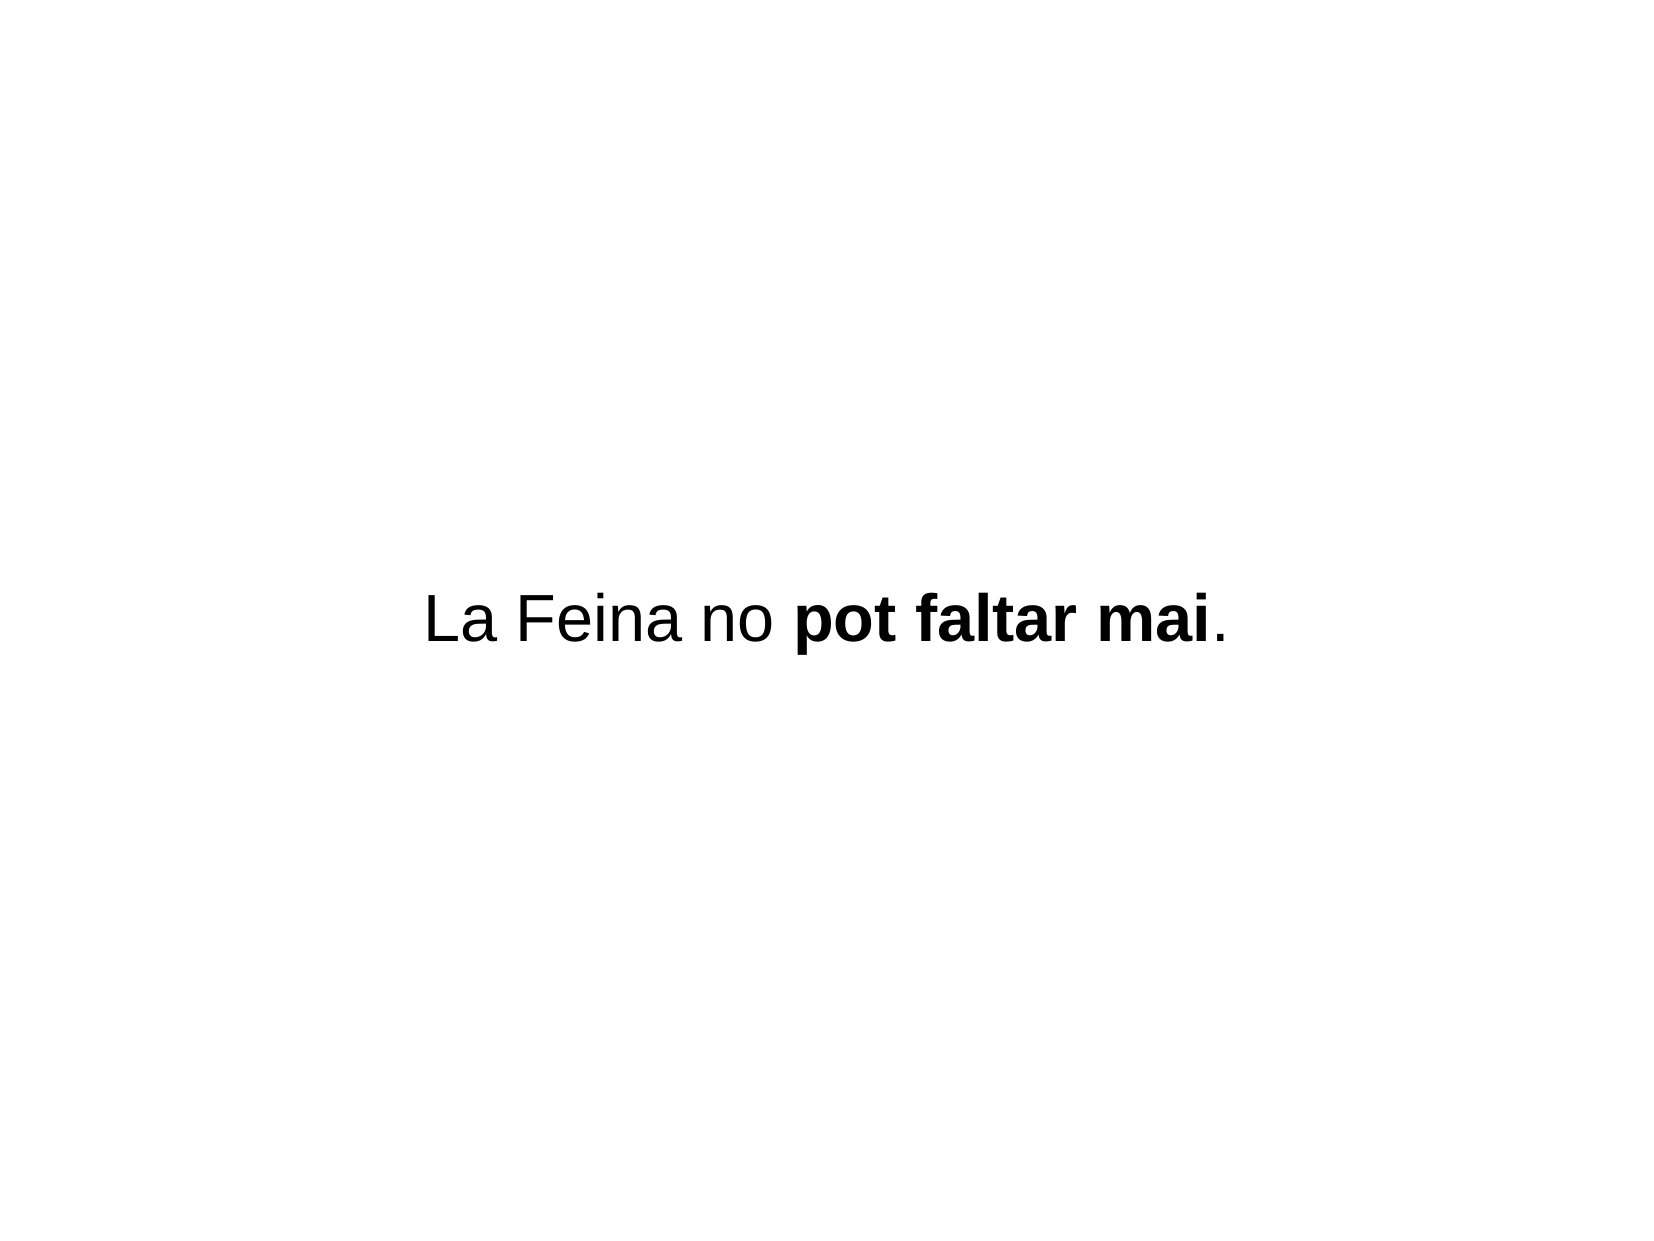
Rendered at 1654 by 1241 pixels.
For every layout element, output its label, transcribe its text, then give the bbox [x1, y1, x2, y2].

subtitle La Feina no pot faltar mai. [82, 138, 1571, 1099]
